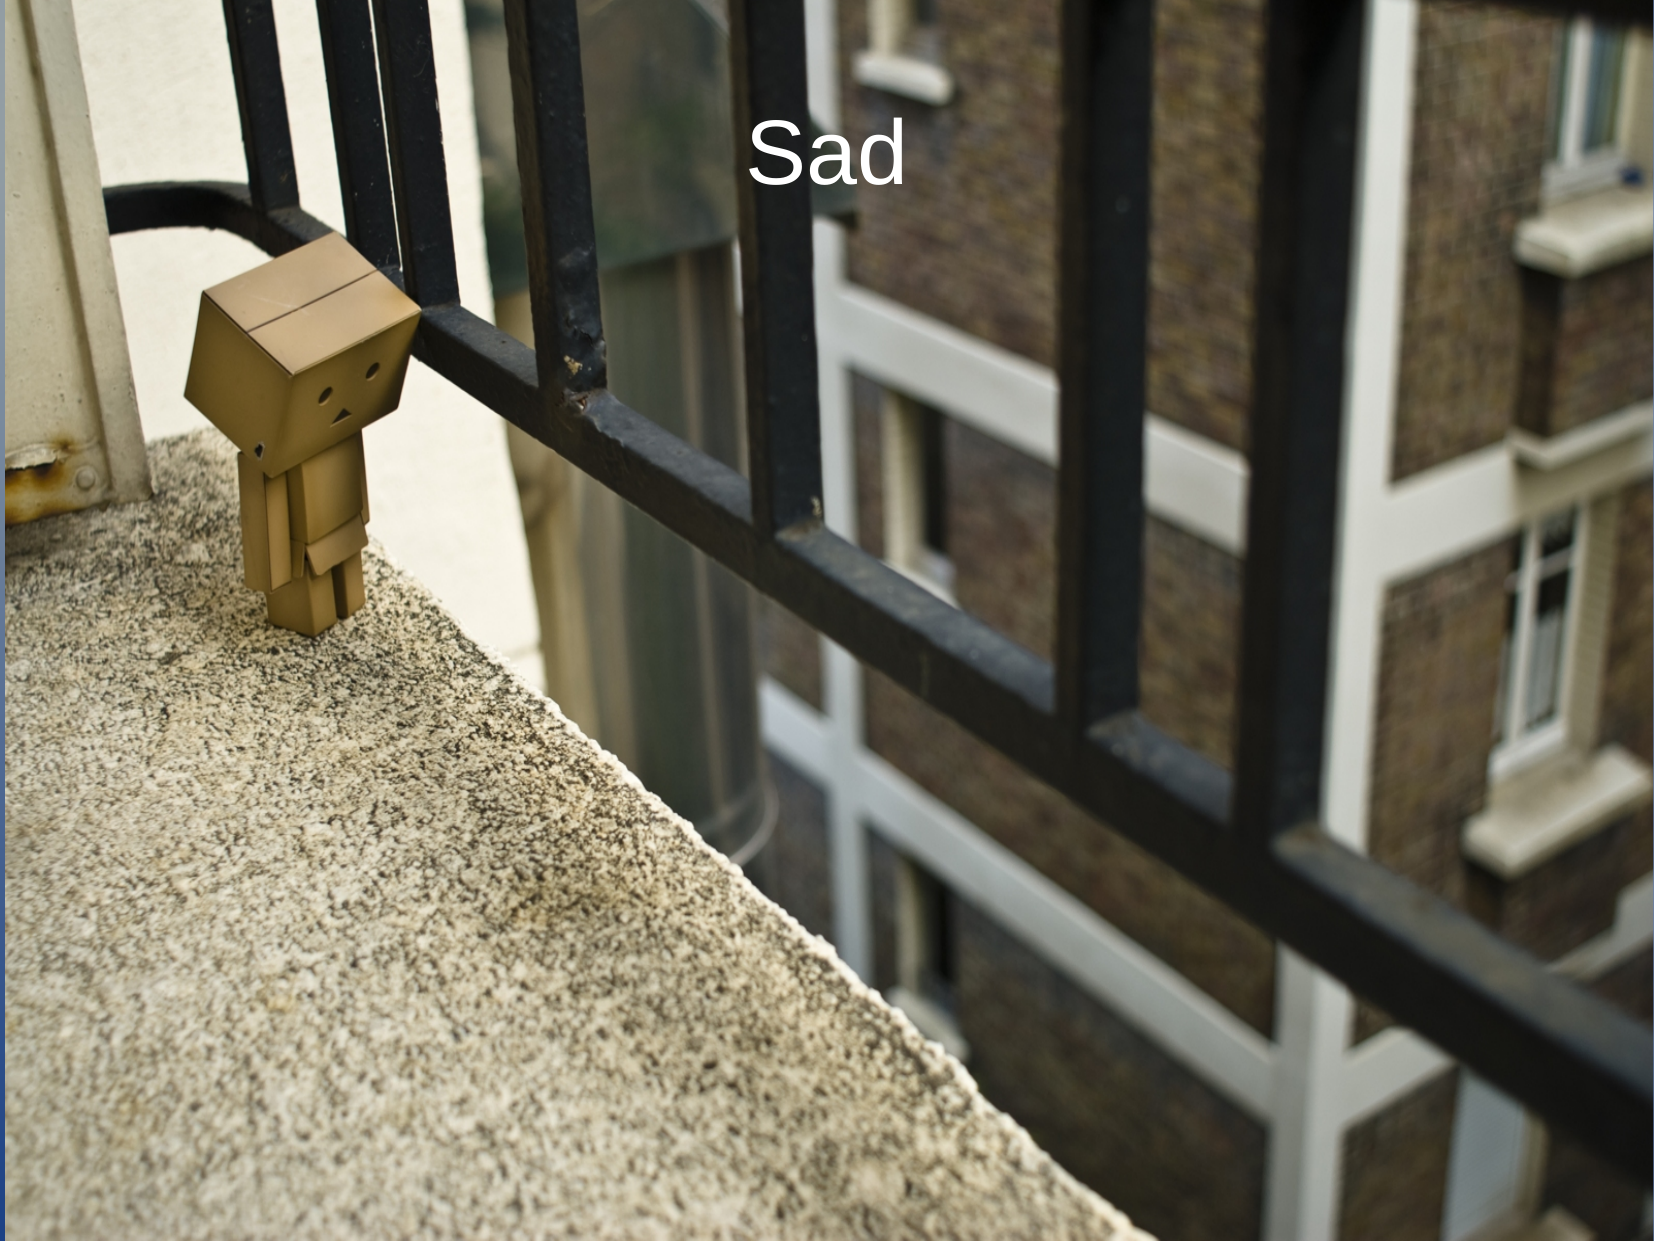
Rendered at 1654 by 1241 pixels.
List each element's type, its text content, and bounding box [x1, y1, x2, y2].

picture [0, 0, 1654, 1241]
title Sad [82, 49, 1571, 257]
